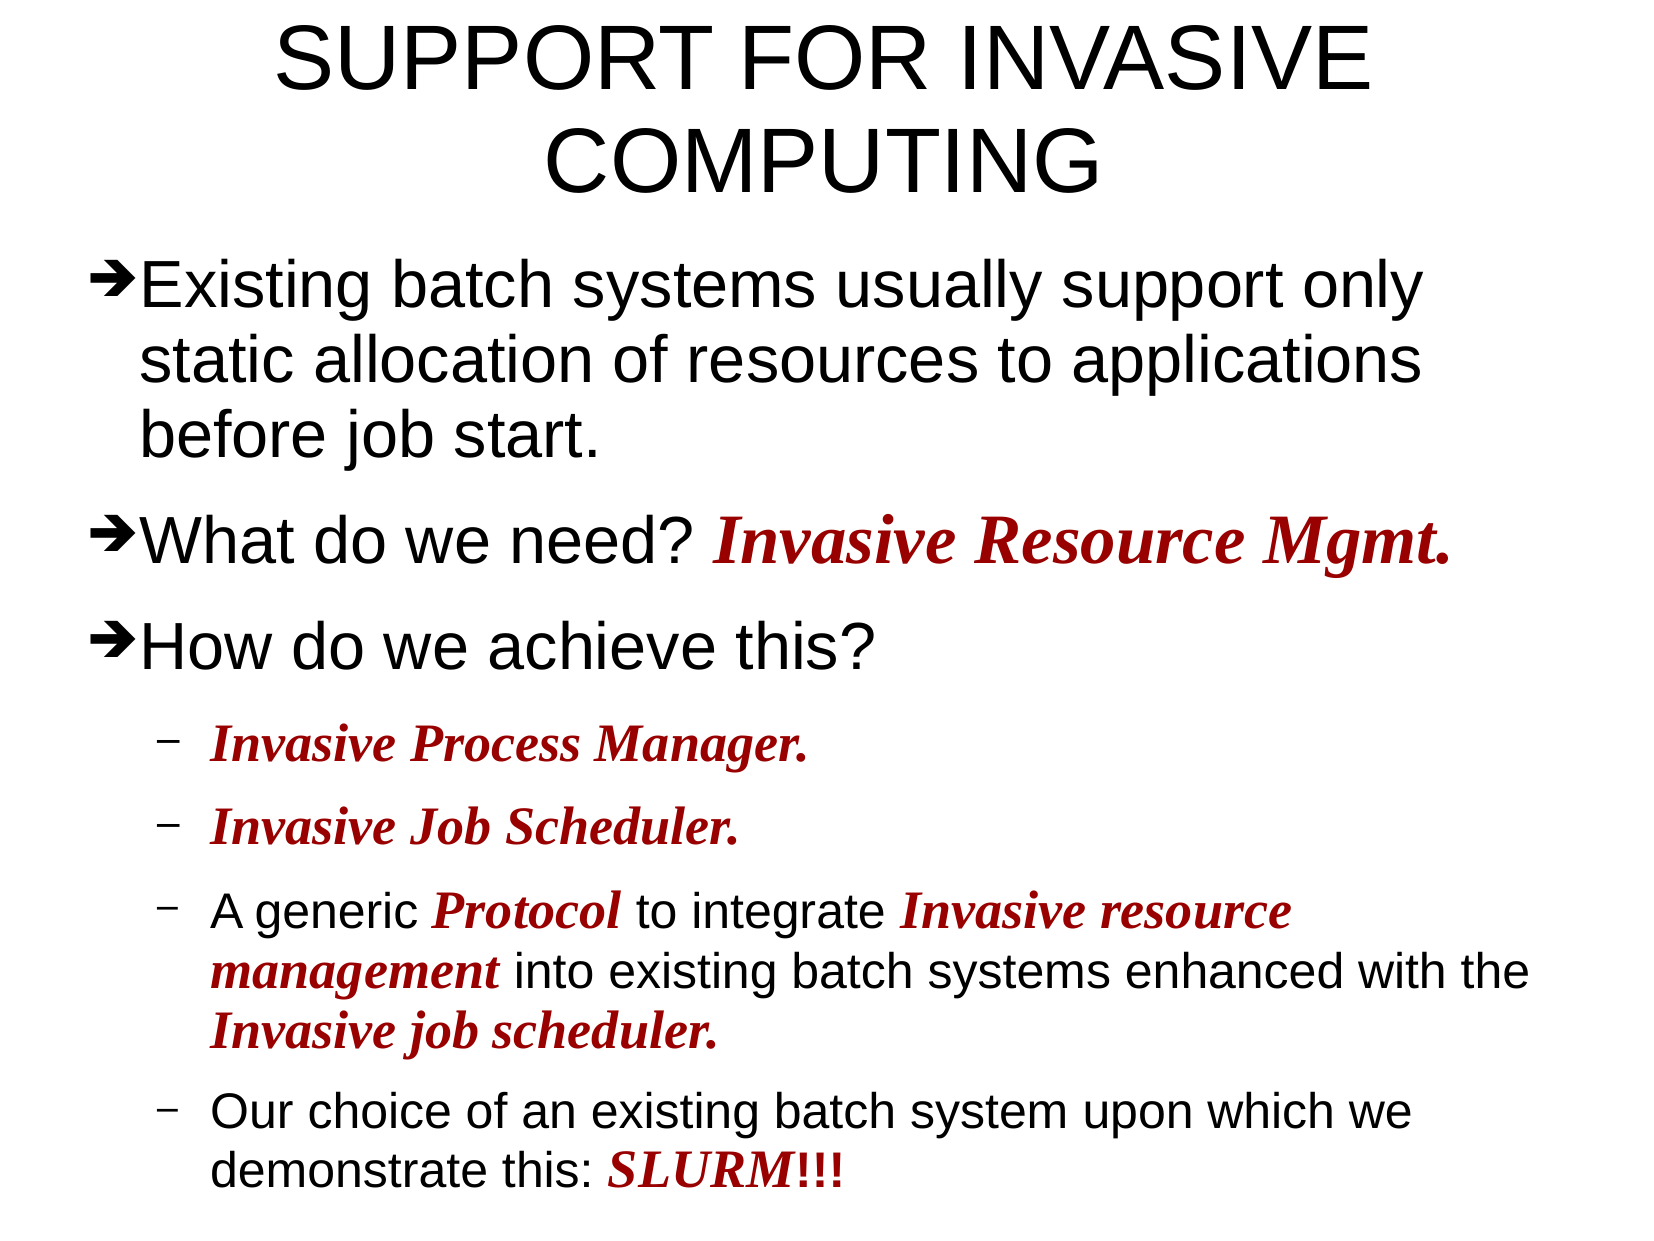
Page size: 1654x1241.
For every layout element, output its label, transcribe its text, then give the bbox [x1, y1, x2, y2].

list Existing batch systems usually support only static allocation of resources to applications before job start. What do we need? Invasive Resource Mgmt. How do we achieve this? Invasive Process Manager. Invasive Job Scheduler. A generic Protocol to integrate Invasive resource management into existing batch systems enhanced with the Invasive job scheduler. Our choice of an existing batch system upon which we demonstrate this: SLURM!!! [68, 247, 1557, 1241]
title SUPPORT FOR INVASIVE COMPUTING [80, 5, 1569, 213]
